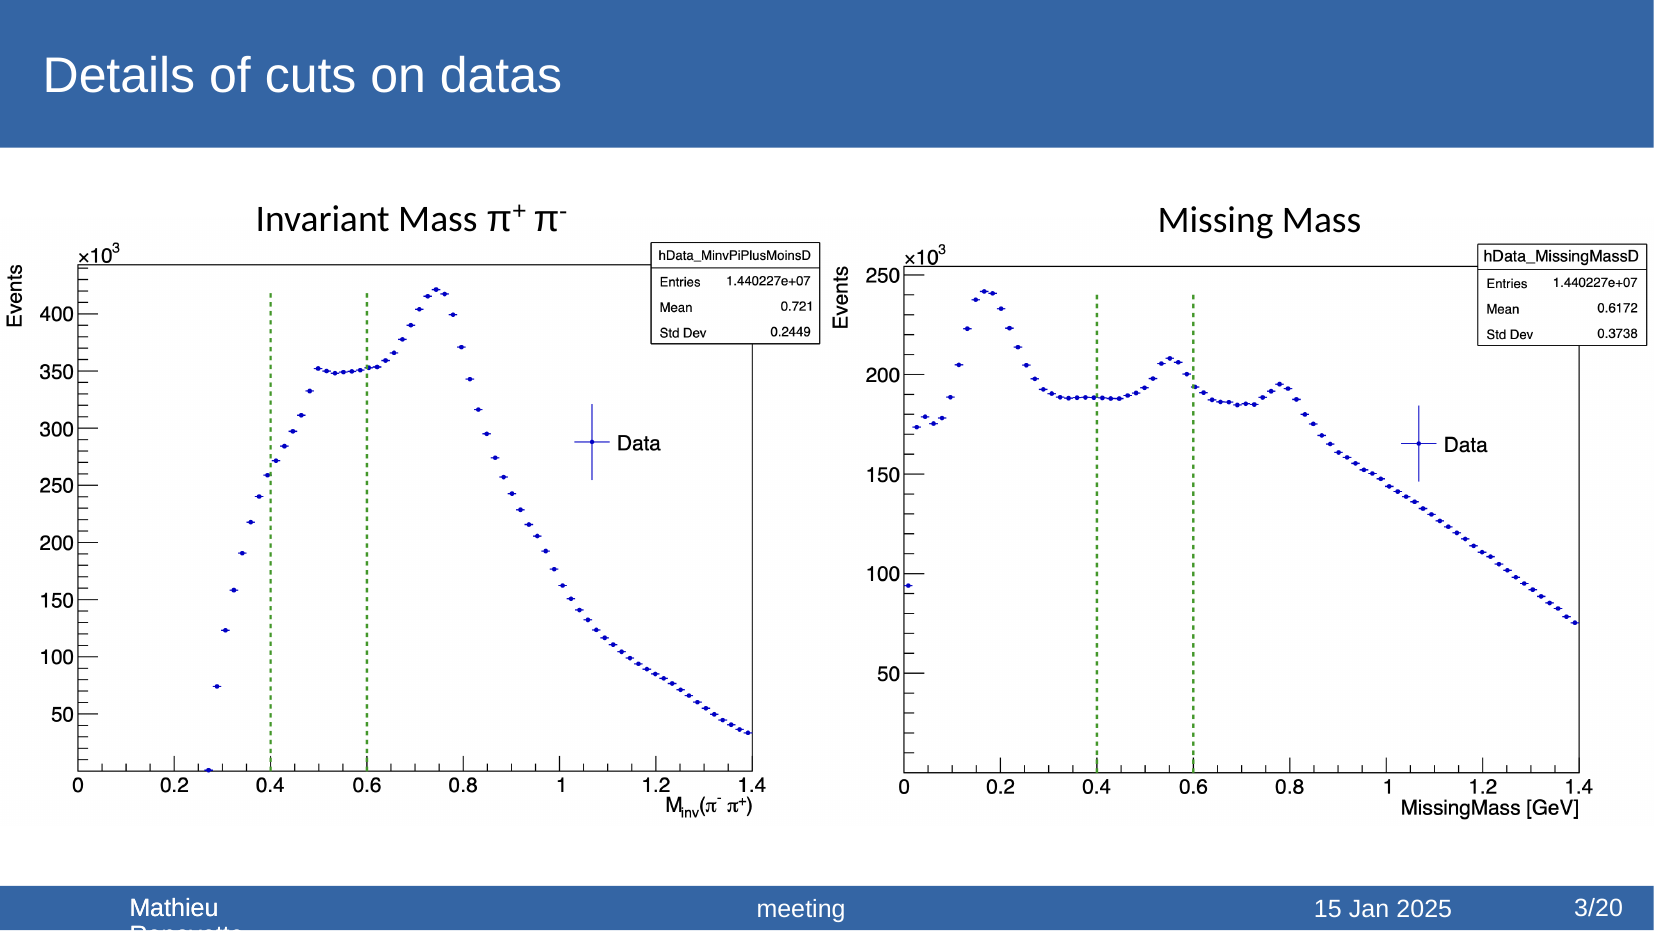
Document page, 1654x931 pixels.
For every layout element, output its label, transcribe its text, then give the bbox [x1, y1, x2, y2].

text_box Missing Mass [1142, 187, 1379, 249]
text_box Details of cuts on datas [27, 40, 886, 114]
text_box meeting [734, 887, 953, 931]
text_box 3/20 [1559, 885, 1654, 930]
text_box [0, 885, 131, 931]
text_box [0, 0, 1654, 148]
picture [0, 218, 1654, 827]
text_box [226, 885, 1654, 931]
text_box 15 Jan 2025 [1299, 887, 1536, 931]
text_box Invariant Mass π+ π- [240, 186, 587, 247]
text_box Mathieu Ronayette [114, 885, 355, 929]
